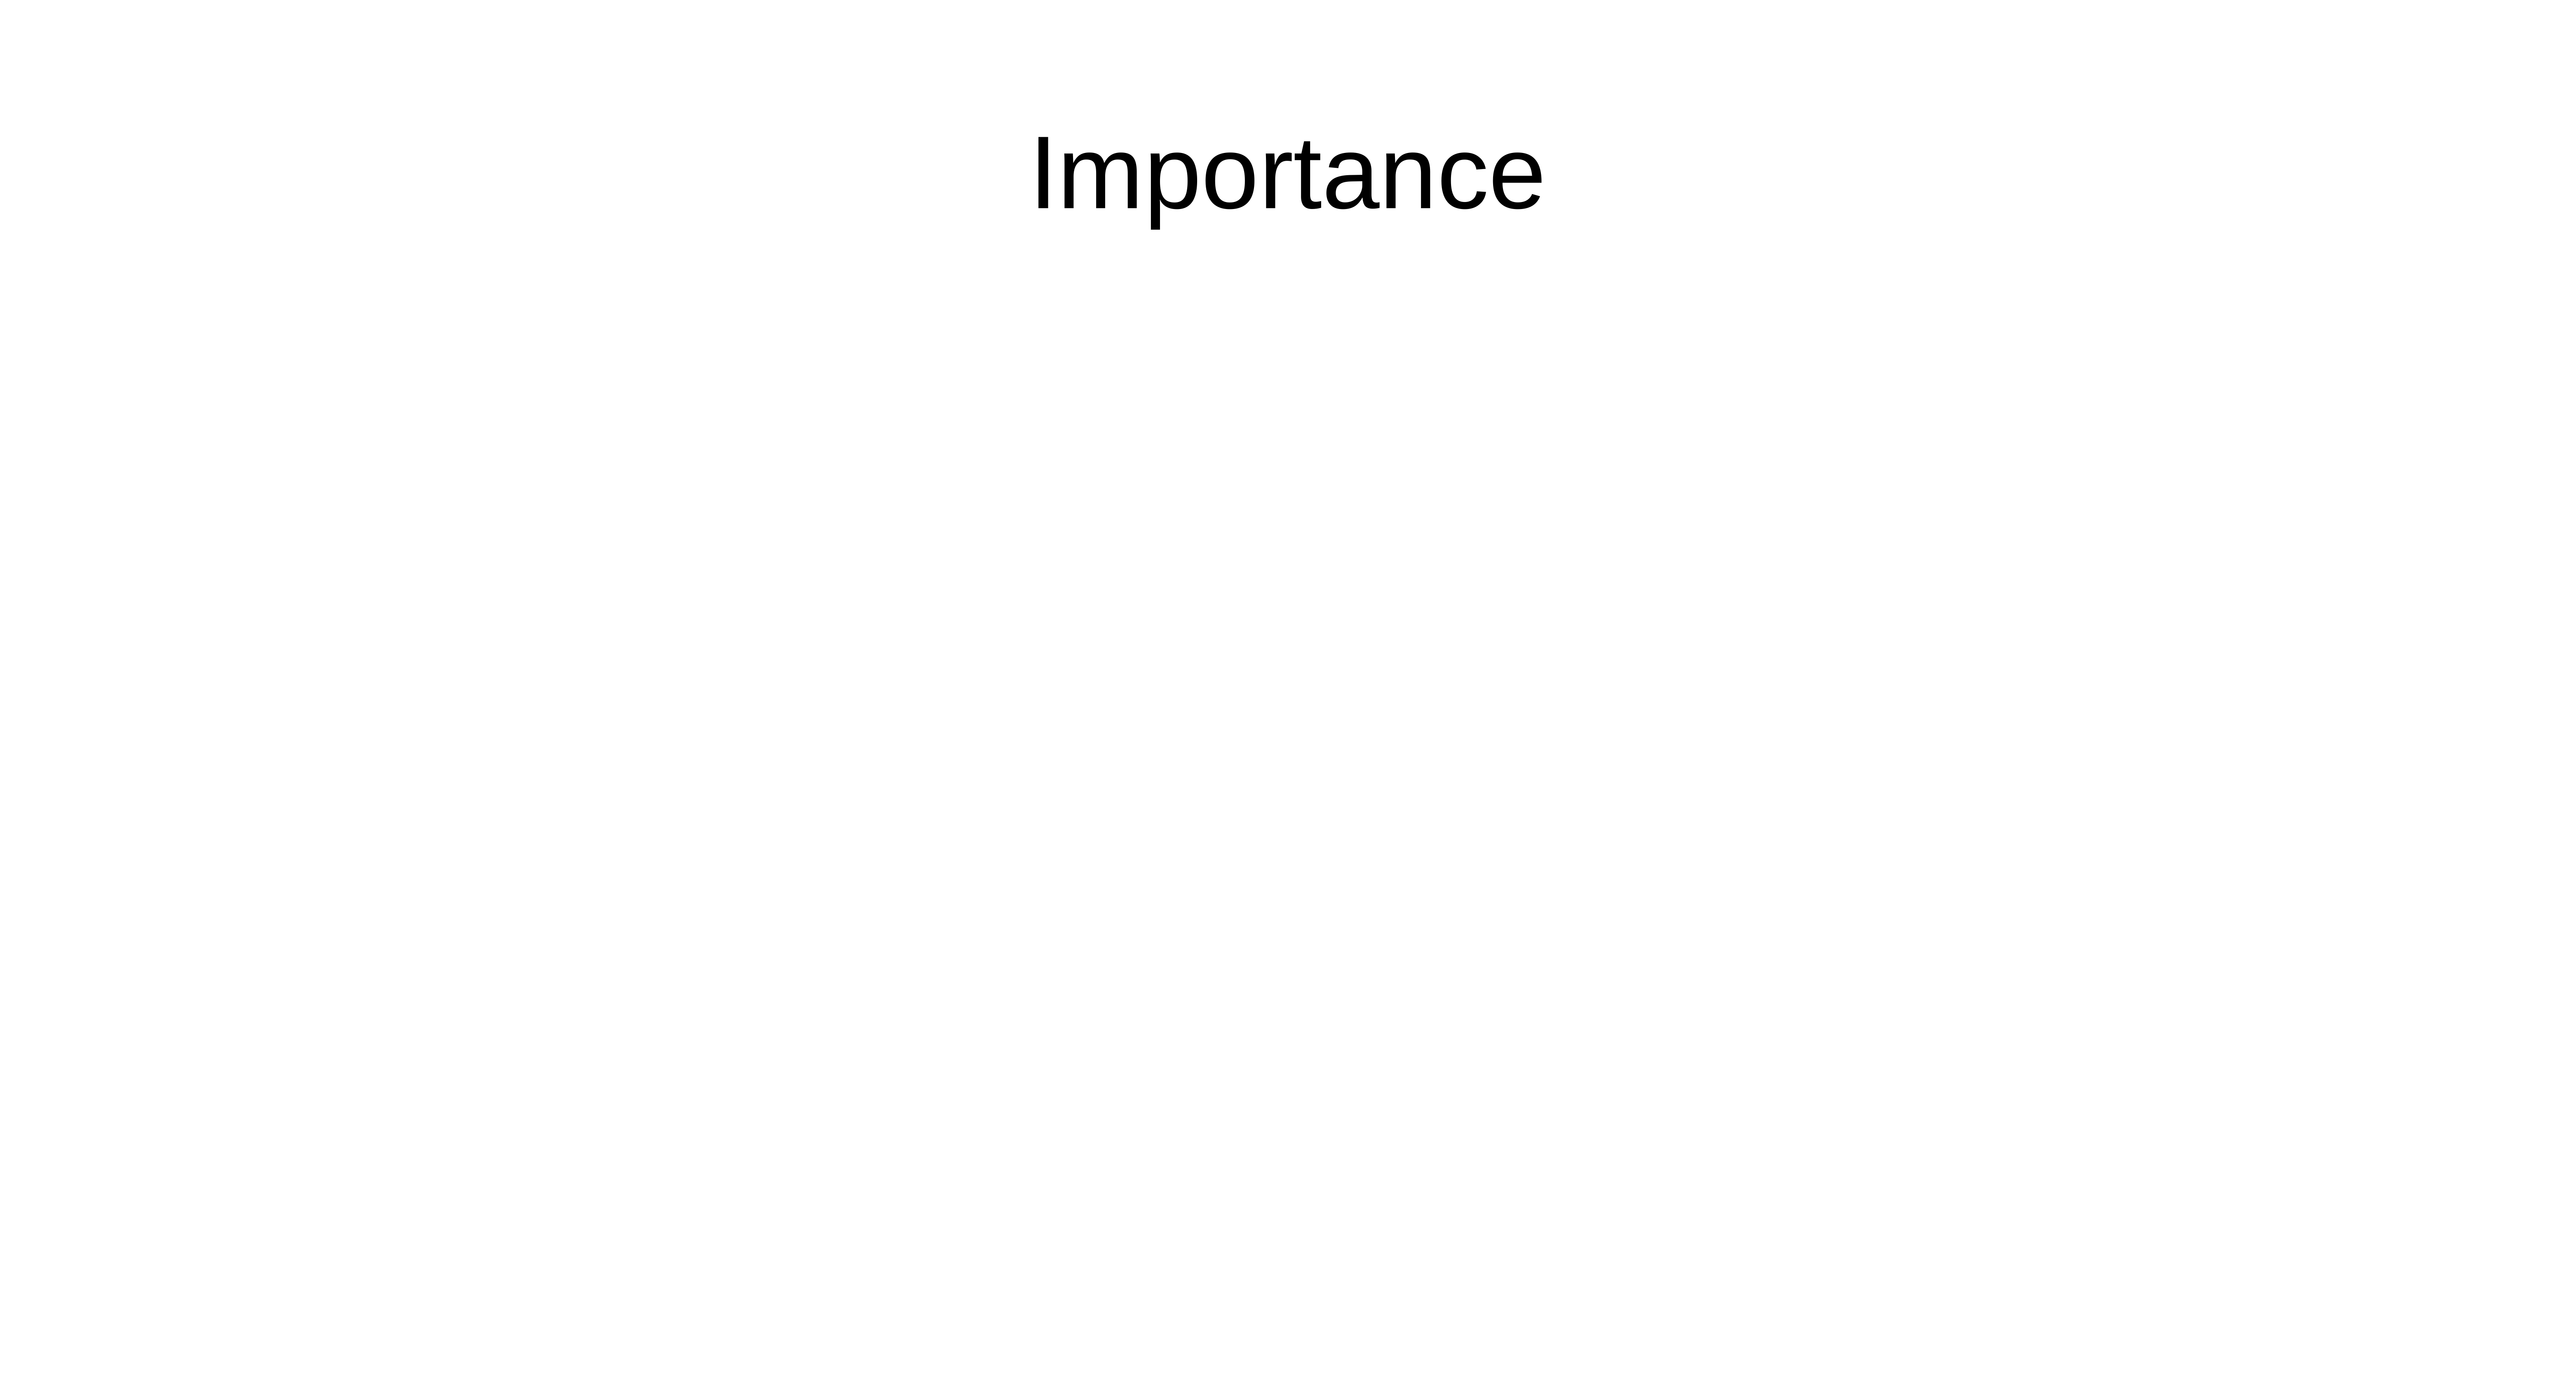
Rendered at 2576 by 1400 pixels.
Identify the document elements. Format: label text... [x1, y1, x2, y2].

title Importance [129, 56, 2447, 290]
